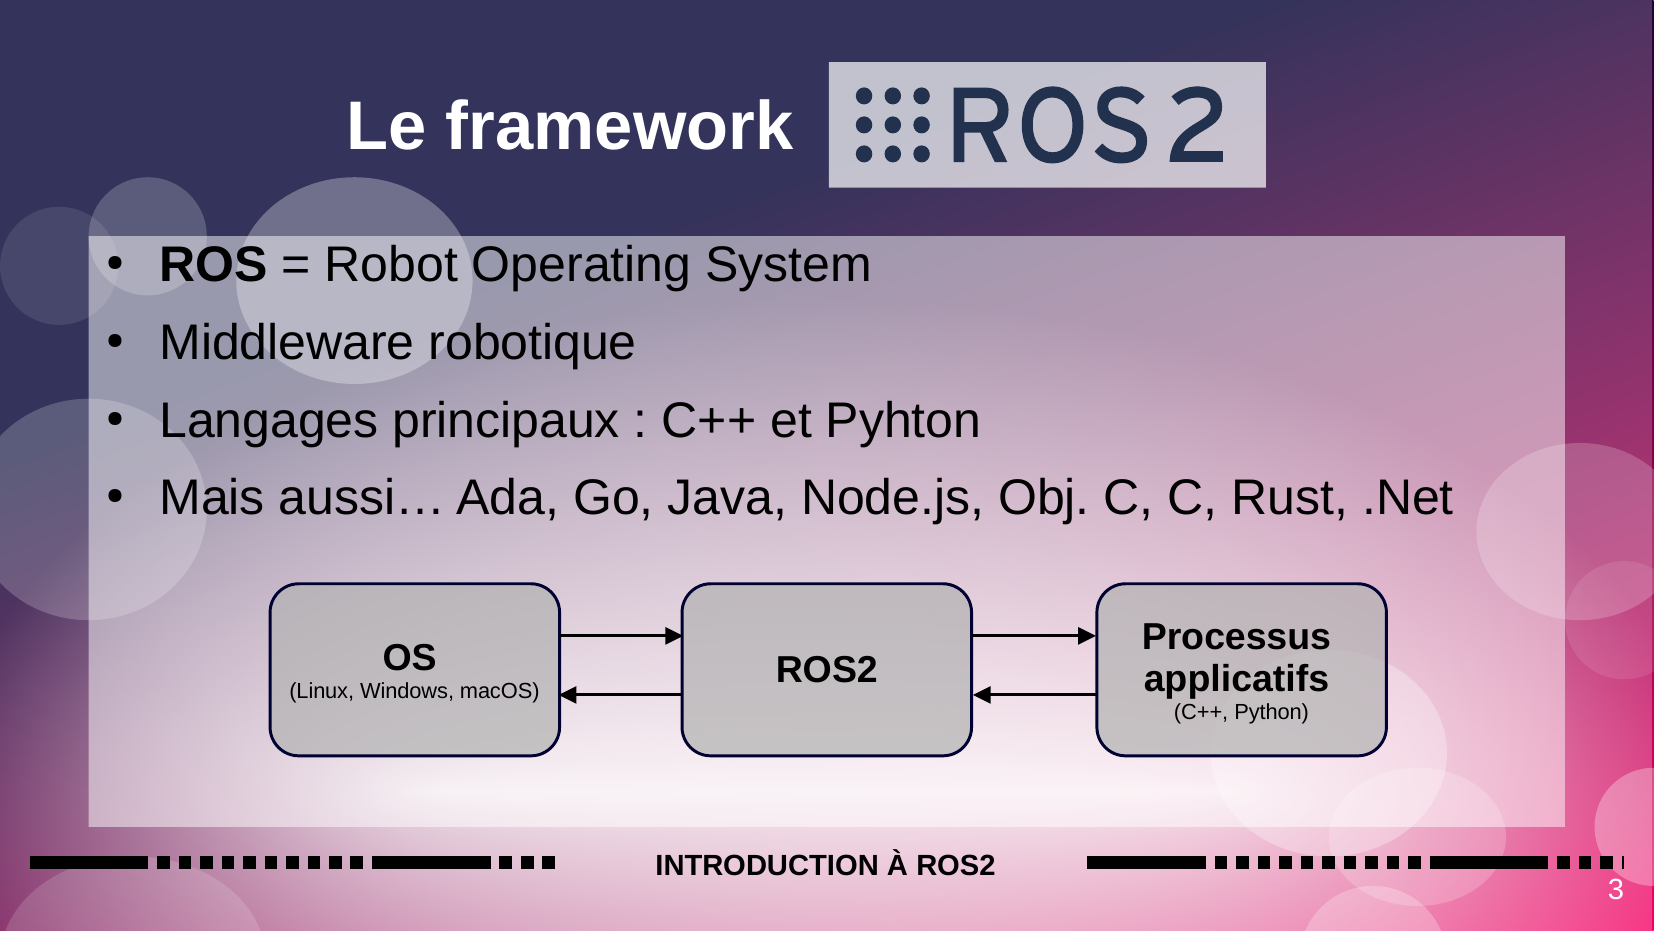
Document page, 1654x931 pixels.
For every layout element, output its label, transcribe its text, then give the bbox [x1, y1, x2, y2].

picture [828, 62, 1266, 188]
text_box OS (Linux, Windows, macOS) [270, 583, 560, 756]
text_box Processus applicatifs (C++, Python) [1096, 583, 1387, 756]
list ROS = Robot Operating System Middleware robotique Langages principaux : C++ et Pyhton Mais aussi… Ada, Go, Java, Node.js, Obj. C, C, Rust, .Net [88, 236, 1565, 827]
title Le framework [88, 44, 1565, 207]
text_box ROS2 [682, 583, 972, 756]
